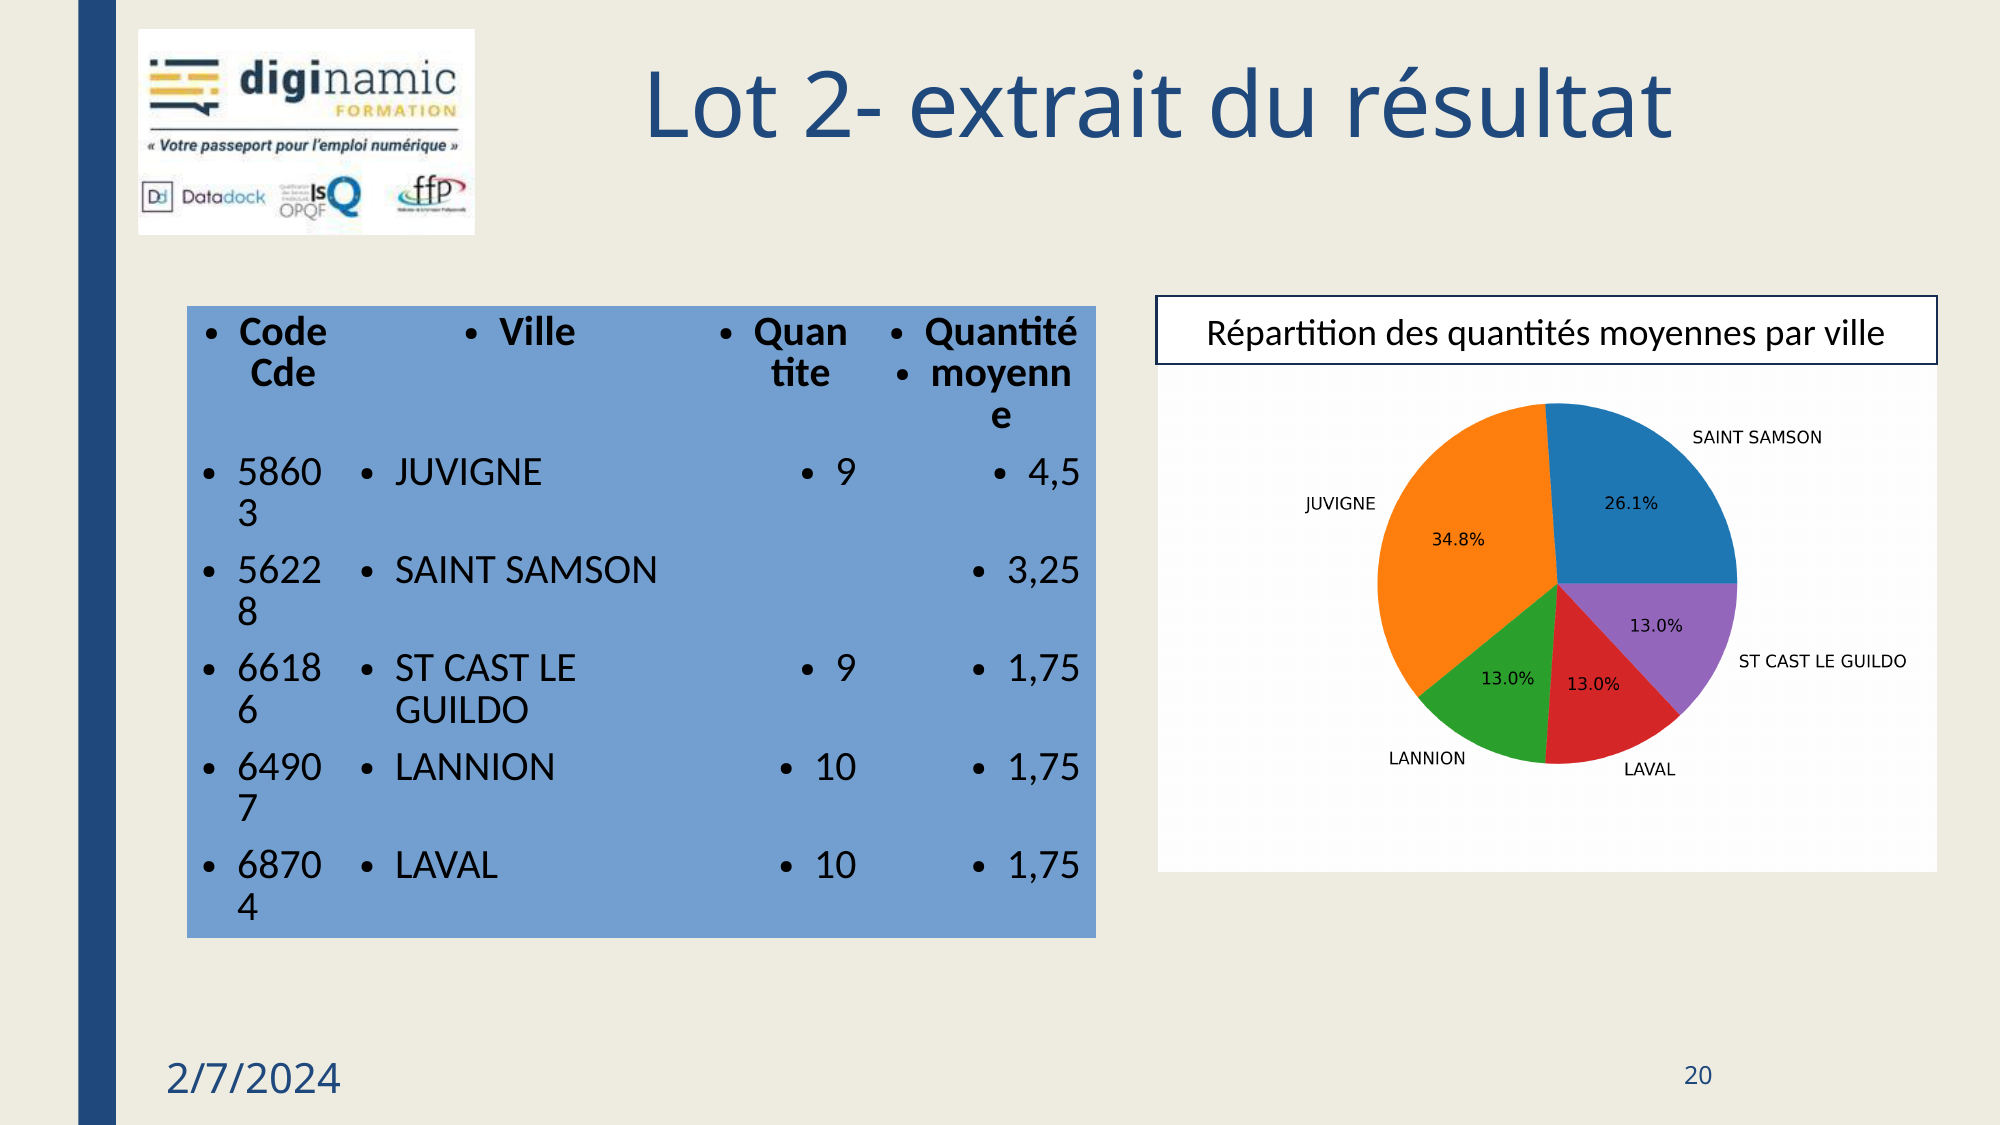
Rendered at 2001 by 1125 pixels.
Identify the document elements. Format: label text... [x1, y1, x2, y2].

text_box [1669, 1043, 1931, 1110]
table_cell LAVAL [345, 840, 695, 938]
table_cell 66186 [187, 643, 345, 741]
table_cell LANNION [345, 741, 695, 840]
table_cell 9 [695, 447, 871, 545]
title Lot 2- extrait du résultat [516, 51, 1801, 299]
table_cell 1,75 [871, 840, 1096, 938]
table_cell JUVIGNE [345, 447, 695, 545]
table_cell 4,5 [871, 447, 1096, 545]
table_cell 10 [695, 741, 871, 840]
table_cell [695, 545, 871, 643]
table_cell 9 [695, 643, 871, 741]
table_cell 3,25 [871, 545, 1096, 643]
text_box 2/7/2024 [151, 1043, 389, 1110]
table_header Ville [345, 306, 695, 447]
table_cell 56228 [187, 545, 345, 643]
table_cell SAINT SAMSON [345, 545, 695, 643]
picture [1158, 364, 1937, 872]
table_header CodeCde [187, 306, 345, 447]
table_cell 1,75 [871, 741, 1096, 840]
table_cell 10 [695, 840, 871, 938]
text_box Répartition des quantités moyennes par ville [1156, 296, 1937, 364]
table_cell 1,75 [871, 643, 1096, 741]
table_cell 58603 [187, 447, 345, 545]
table_header Quantite [695, 306, 871, 447]
table_cell 68704 [187, 840, 345, 938]
table_cell 64907 [187, 741, 345, 840]
table_header Quantité moyenne [871, 306, 1096, 447]
table_cell ST CAST LE GUILDO [345, 643, 695, 741]
